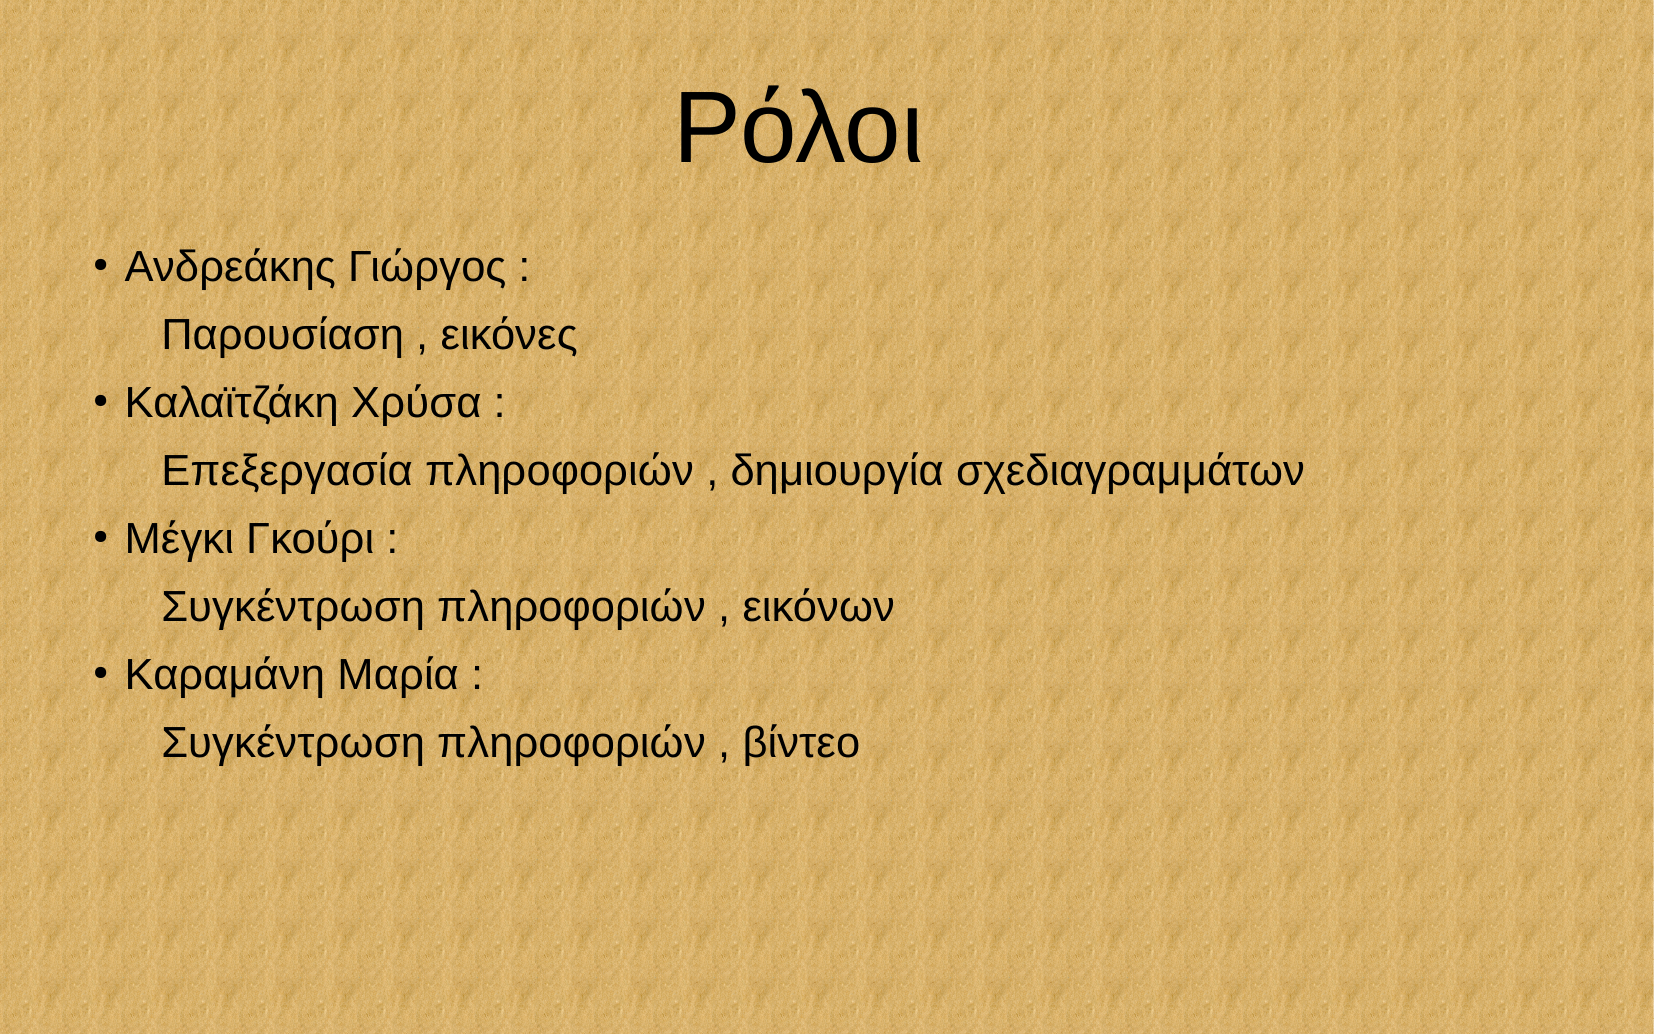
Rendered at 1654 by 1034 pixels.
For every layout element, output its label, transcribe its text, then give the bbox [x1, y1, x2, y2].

title Ρόλοι [82, 41, 1571, 214]
list Ανδρεάκης Γιώργος : Παρουσίαση , εικόνες Καλαϊτζάκη Χρύσα : Επεξεργασία πληροφοριών , δημιουργία σχεδιαγραμμάτων Μέγκι Γκούρι : Συγκέντρωση πληροφοριών , εικόνων Καραμάνη Μαρία : Συγκέντρωση πληροφοριών , βίντεο [82, 241, 1571, 842]
picture [0, 0, 1654, 1034]
